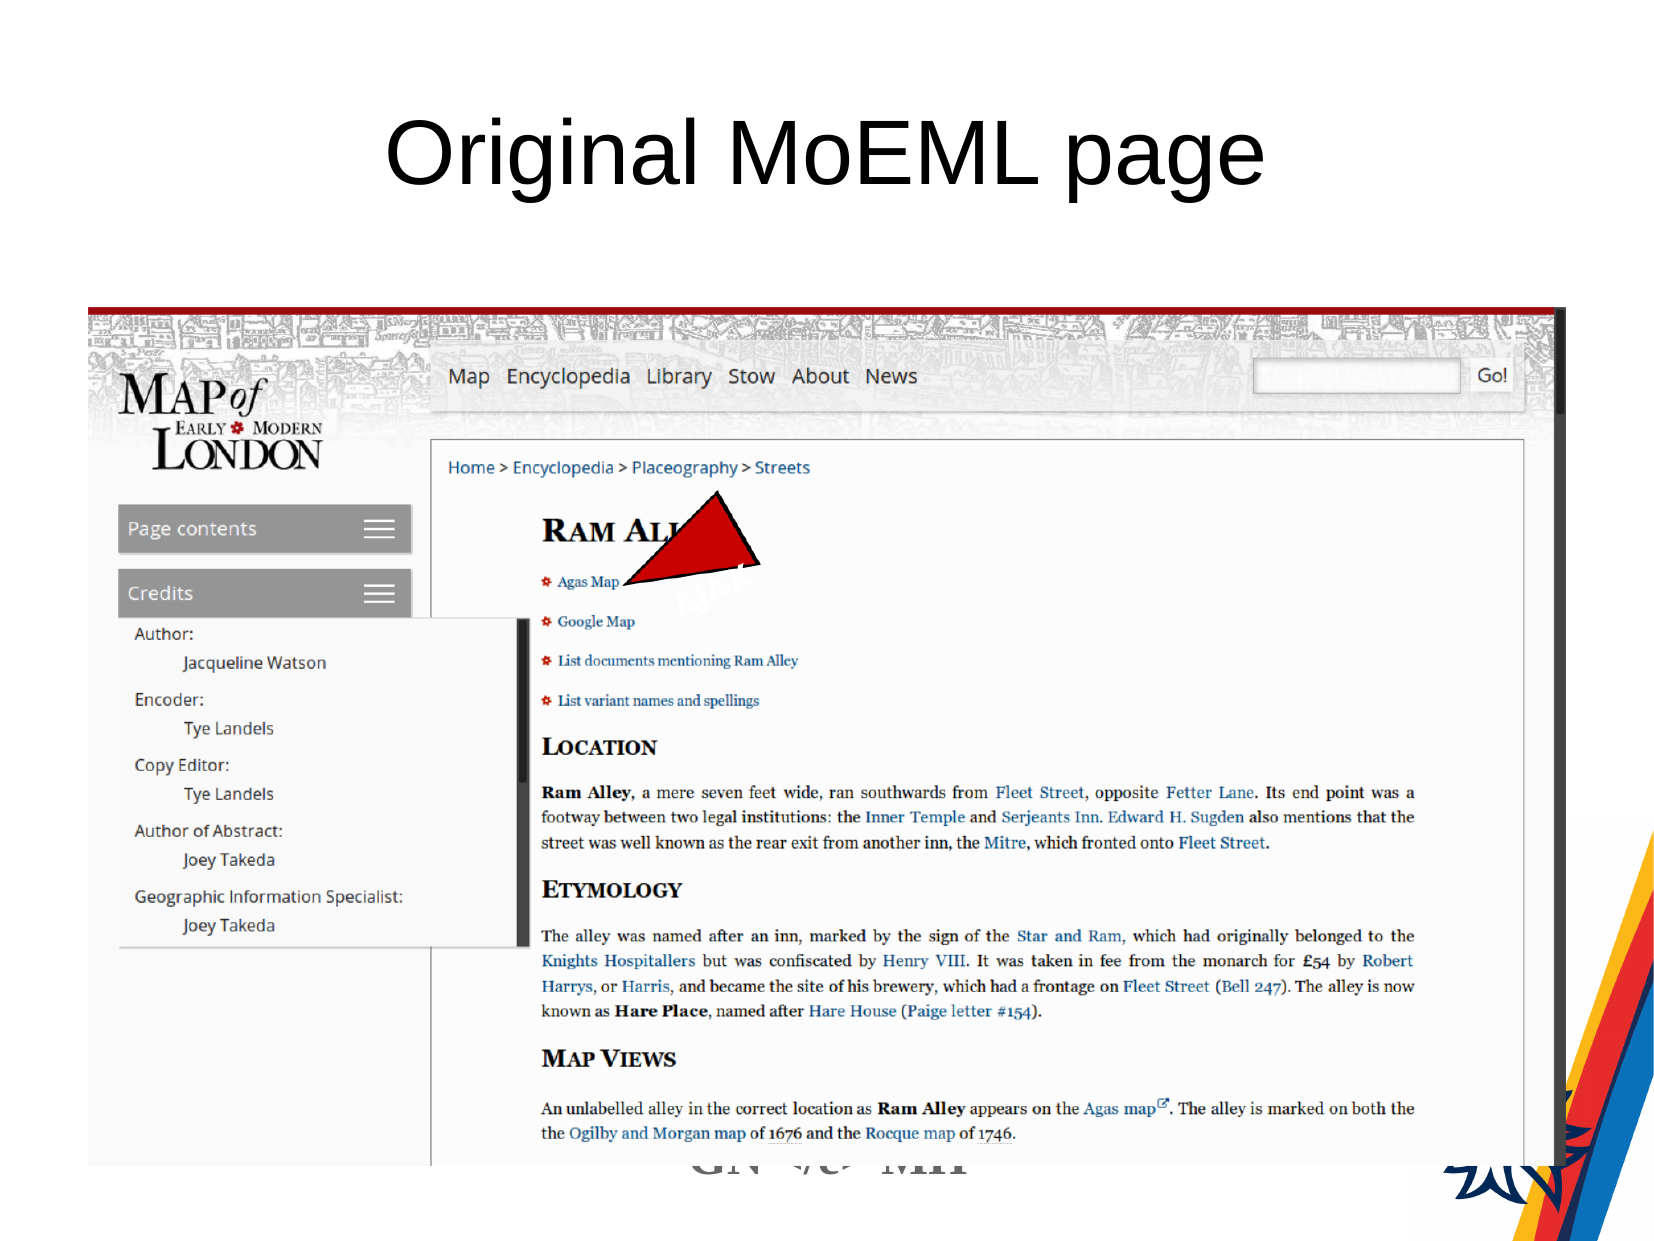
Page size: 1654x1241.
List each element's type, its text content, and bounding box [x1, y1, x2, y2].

picture [88, 307, 1654, 1241]
title Original MoEML page [82, 49, 1571, 257]
